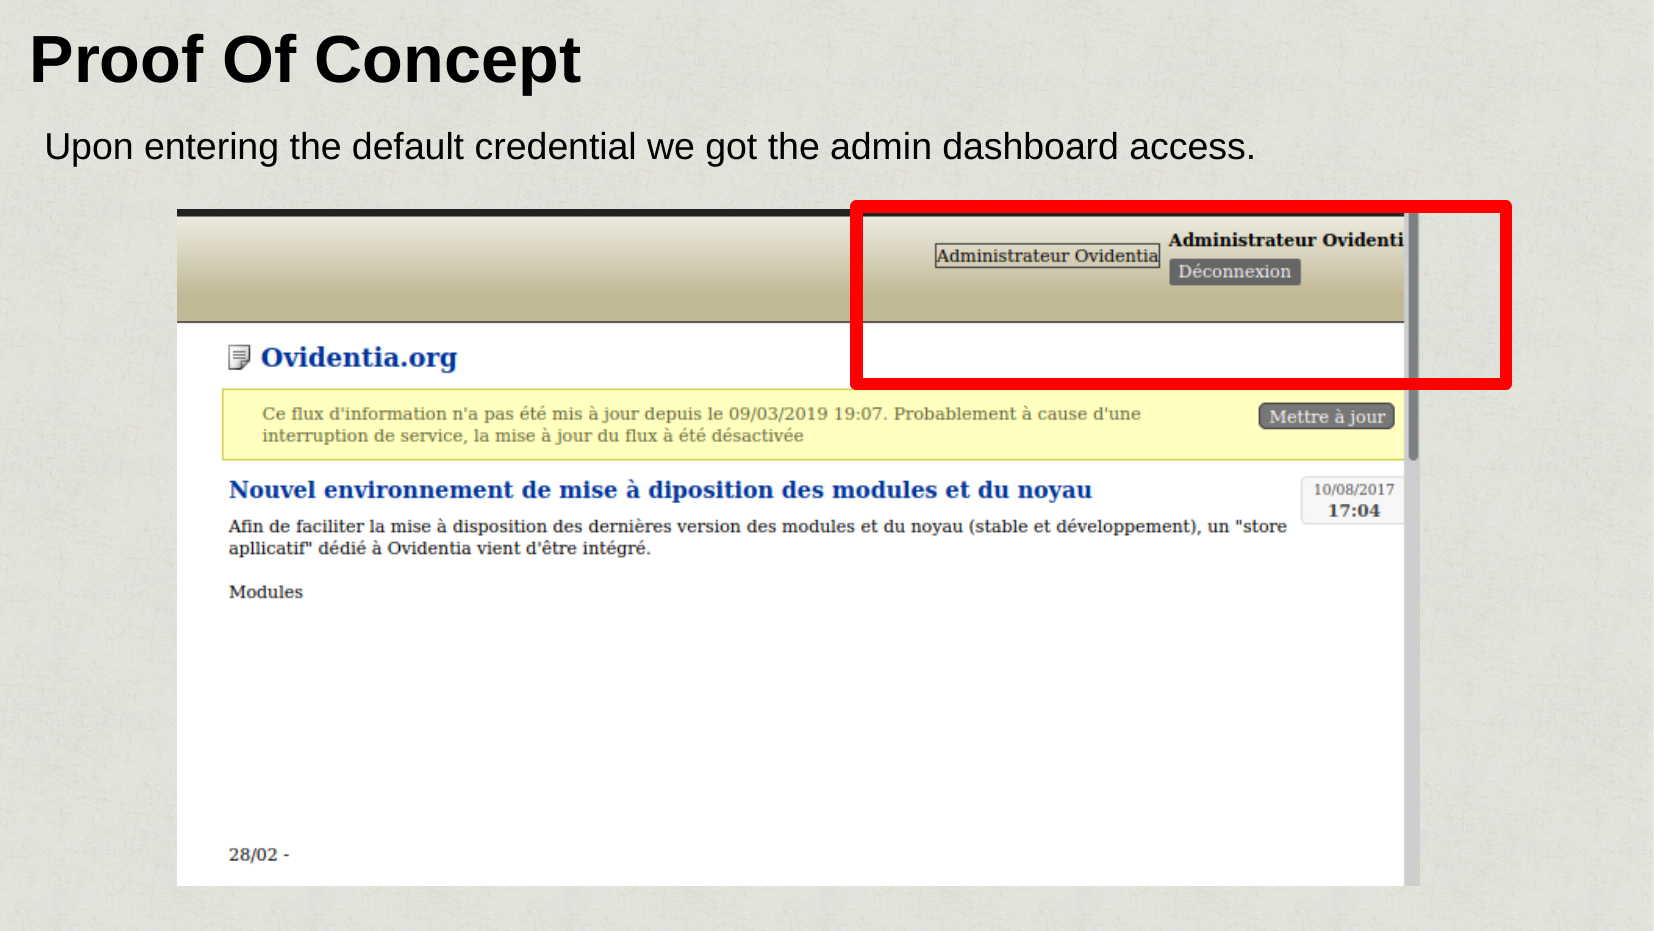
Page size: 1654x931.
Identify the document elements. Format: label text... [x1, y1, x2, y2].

text_box Upon entering the default credential we got the admin dashboard access. [29, 118, 1506, 217]
picture [863, 213, 1500, 378]
picture [0, 0, 1654, 931]
title Proof Of Concept [29, 0, 1518, 119]
